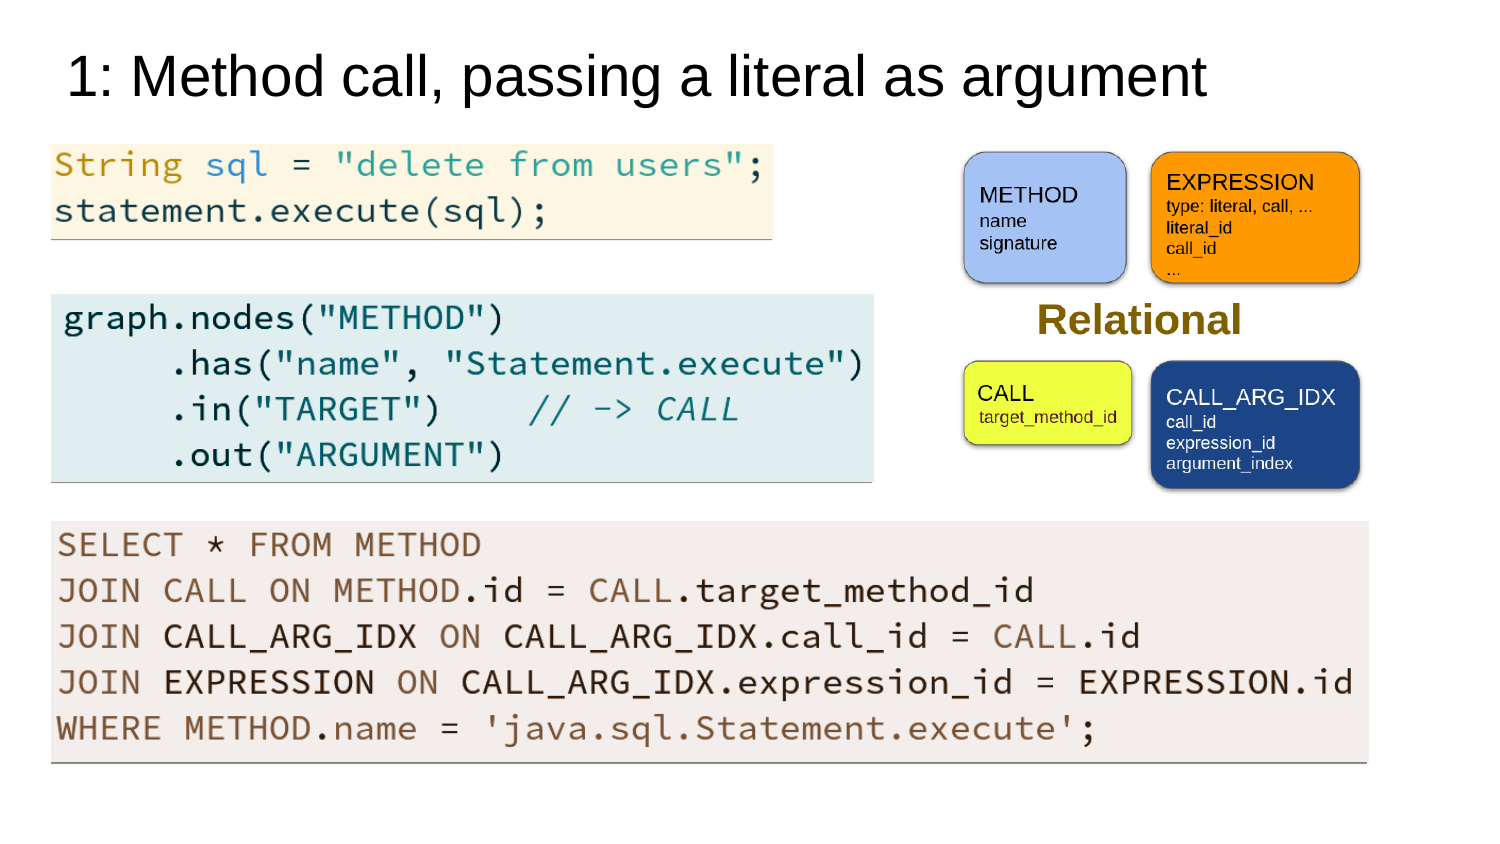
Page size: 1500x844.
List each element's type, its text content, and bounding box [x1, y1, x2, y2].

picture [51, 144, 774, 239]
picture [51, 294, 874, 482]
picture [957, 144, 1369, 500]
picture [51, 521, 1369, 762]
title 1: Method call, passing a literal as argument [51, 23, 1449, 117]
